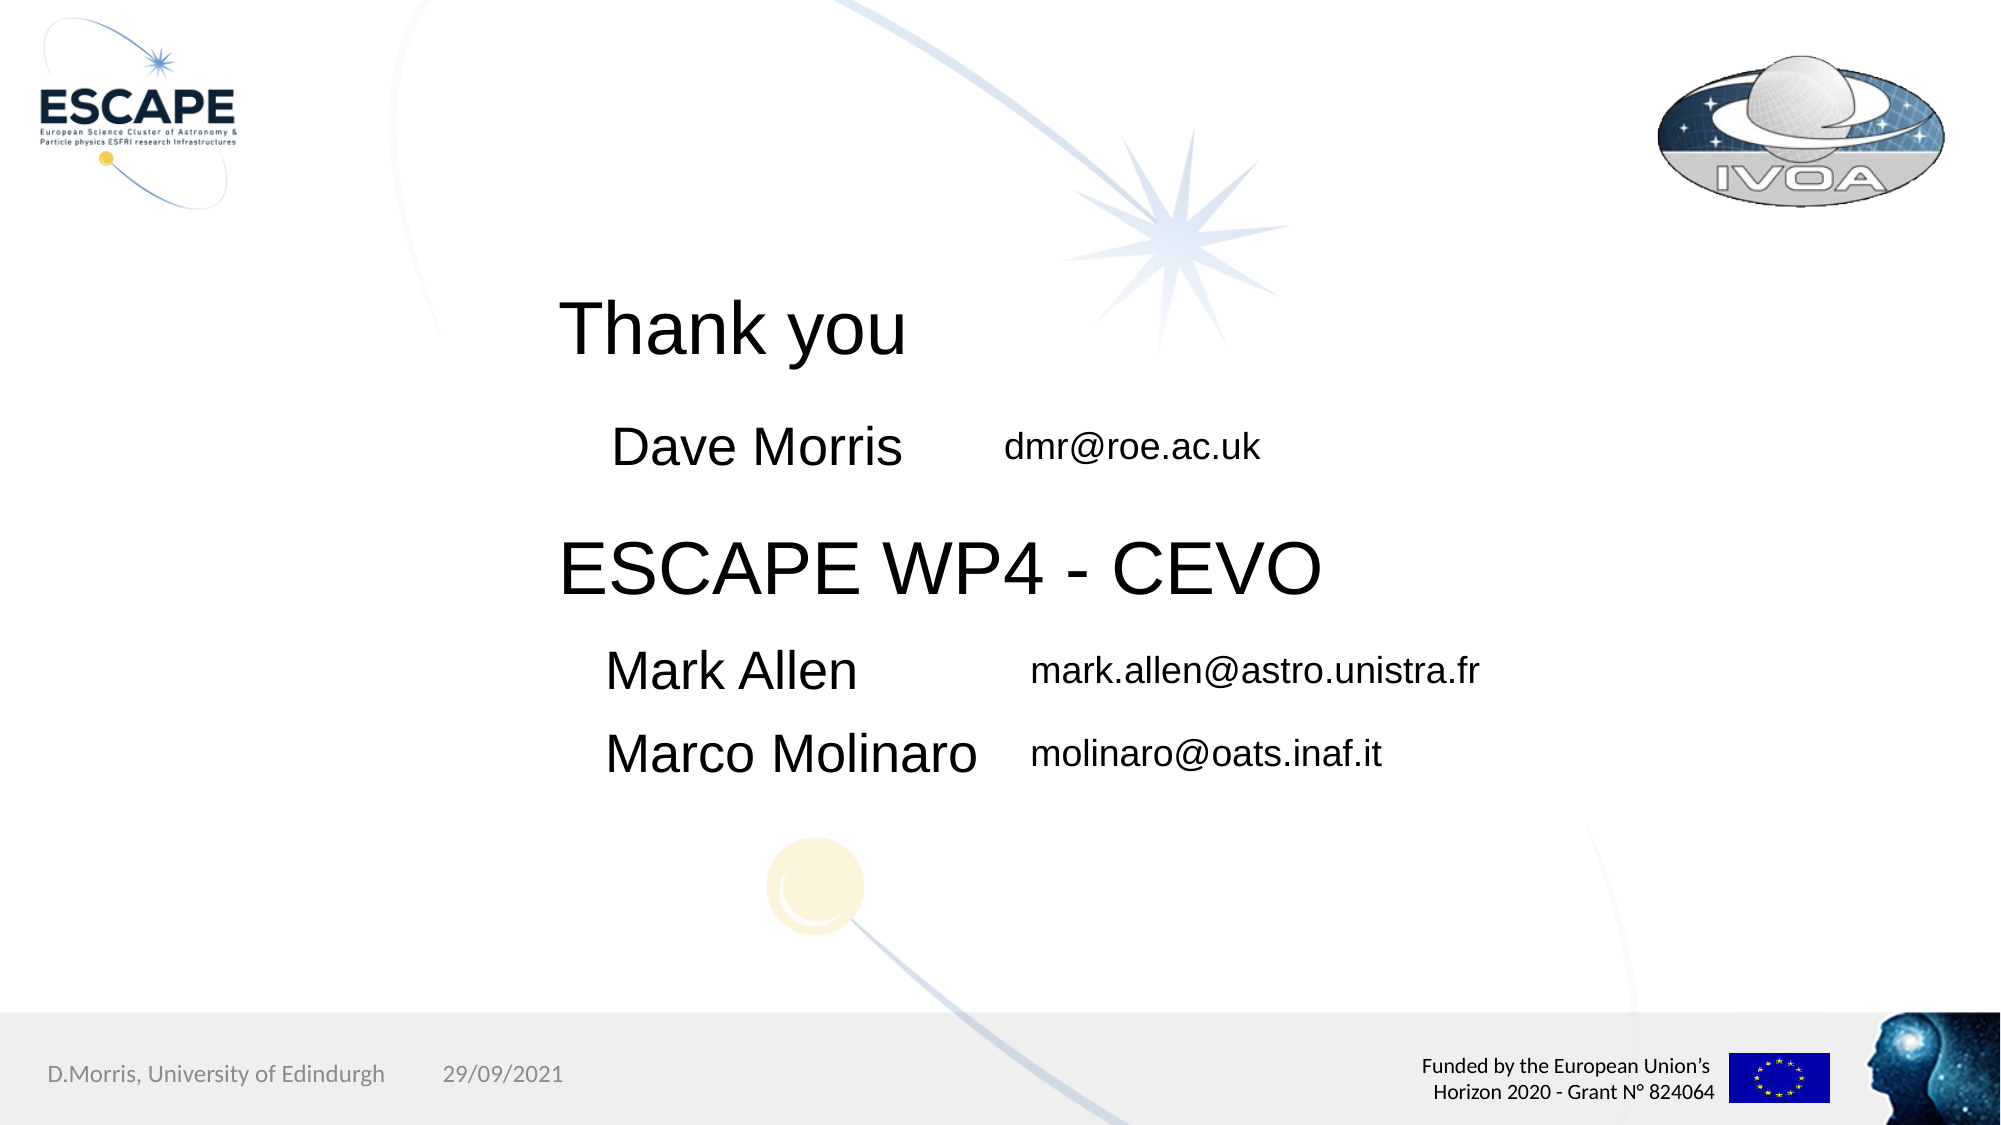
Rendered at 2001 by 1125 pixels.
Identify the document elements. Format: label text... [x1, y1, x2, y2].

footer D.Morris, University of Edindurgh [32, 1042, 414, 1103]
text_box molinaro@oats.inaf.it [1015, 725, 1398, 783]
text_box Marco Molinaro [590, 715, 995, 792]
text_box mark.allen@astro.unistra.fr [1015, 642, 1496, 700]
picture [0, 0, 2001, 1125]
slide_number 29/09/2021 [427, 1042, 684, 1103]
text_box Thank you [543, 279, 924, 378]
text_box dmr@roe.ac.uk [989, 418, 1276, 475]
text_box Mark Allen [590, 633, 874, 709]
text_box Dave Morris [596, 408, 919, 485]
text_box ESCAPE WP4 - CEVO [543, 519, 1340, 619]
